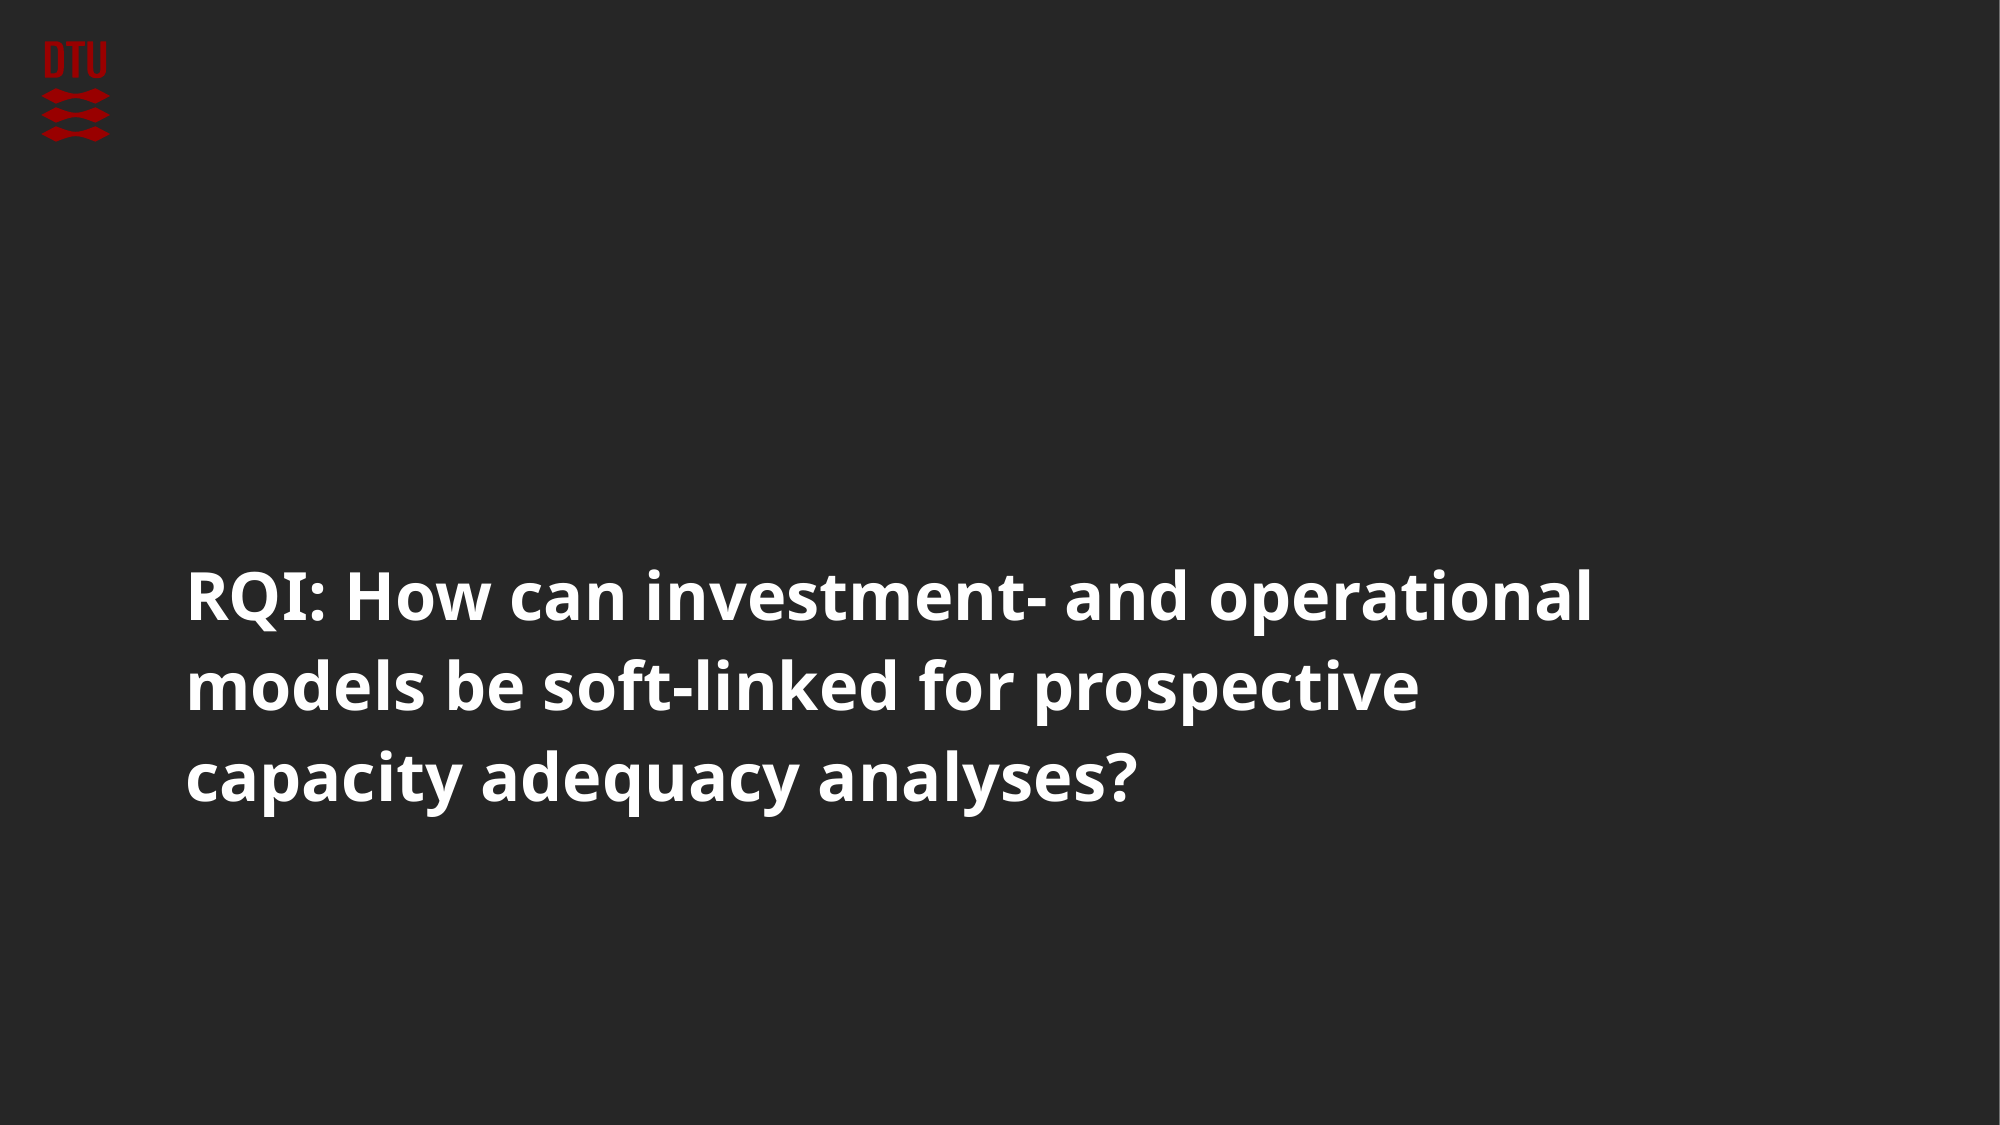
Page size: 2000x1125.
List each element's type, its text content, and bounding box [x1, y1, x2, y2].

subtitle RQI: How can investment- and operational models be soft-linked for prospective capacity adequacy analyses? [185, 548, 1713, 822]
